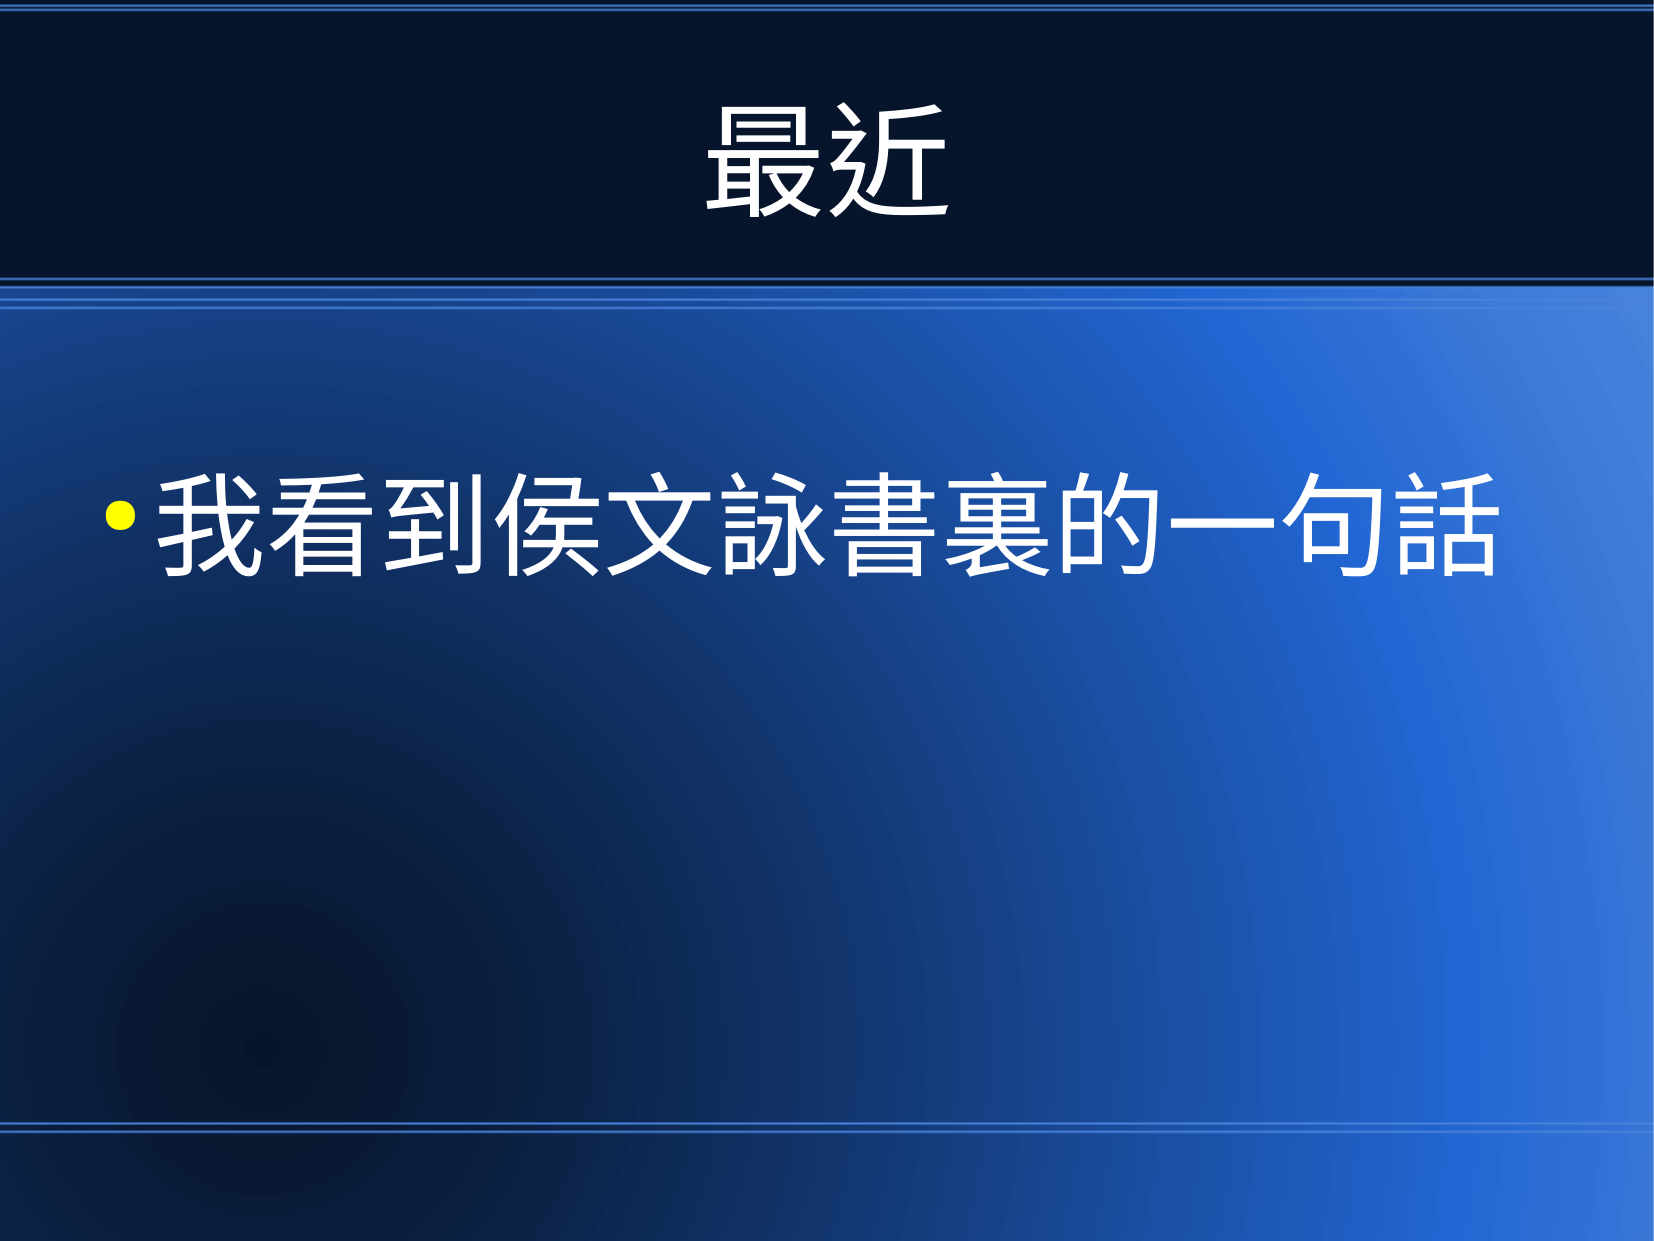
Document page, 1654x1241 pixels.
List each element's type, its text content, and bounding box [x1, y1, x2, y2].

list 我看到侯文詠書裏的一句話 [82, 355, 1571, 1241]
title 最近 [82, 49, 1571, 257]
picture [0, 0, 1654, 1241]
